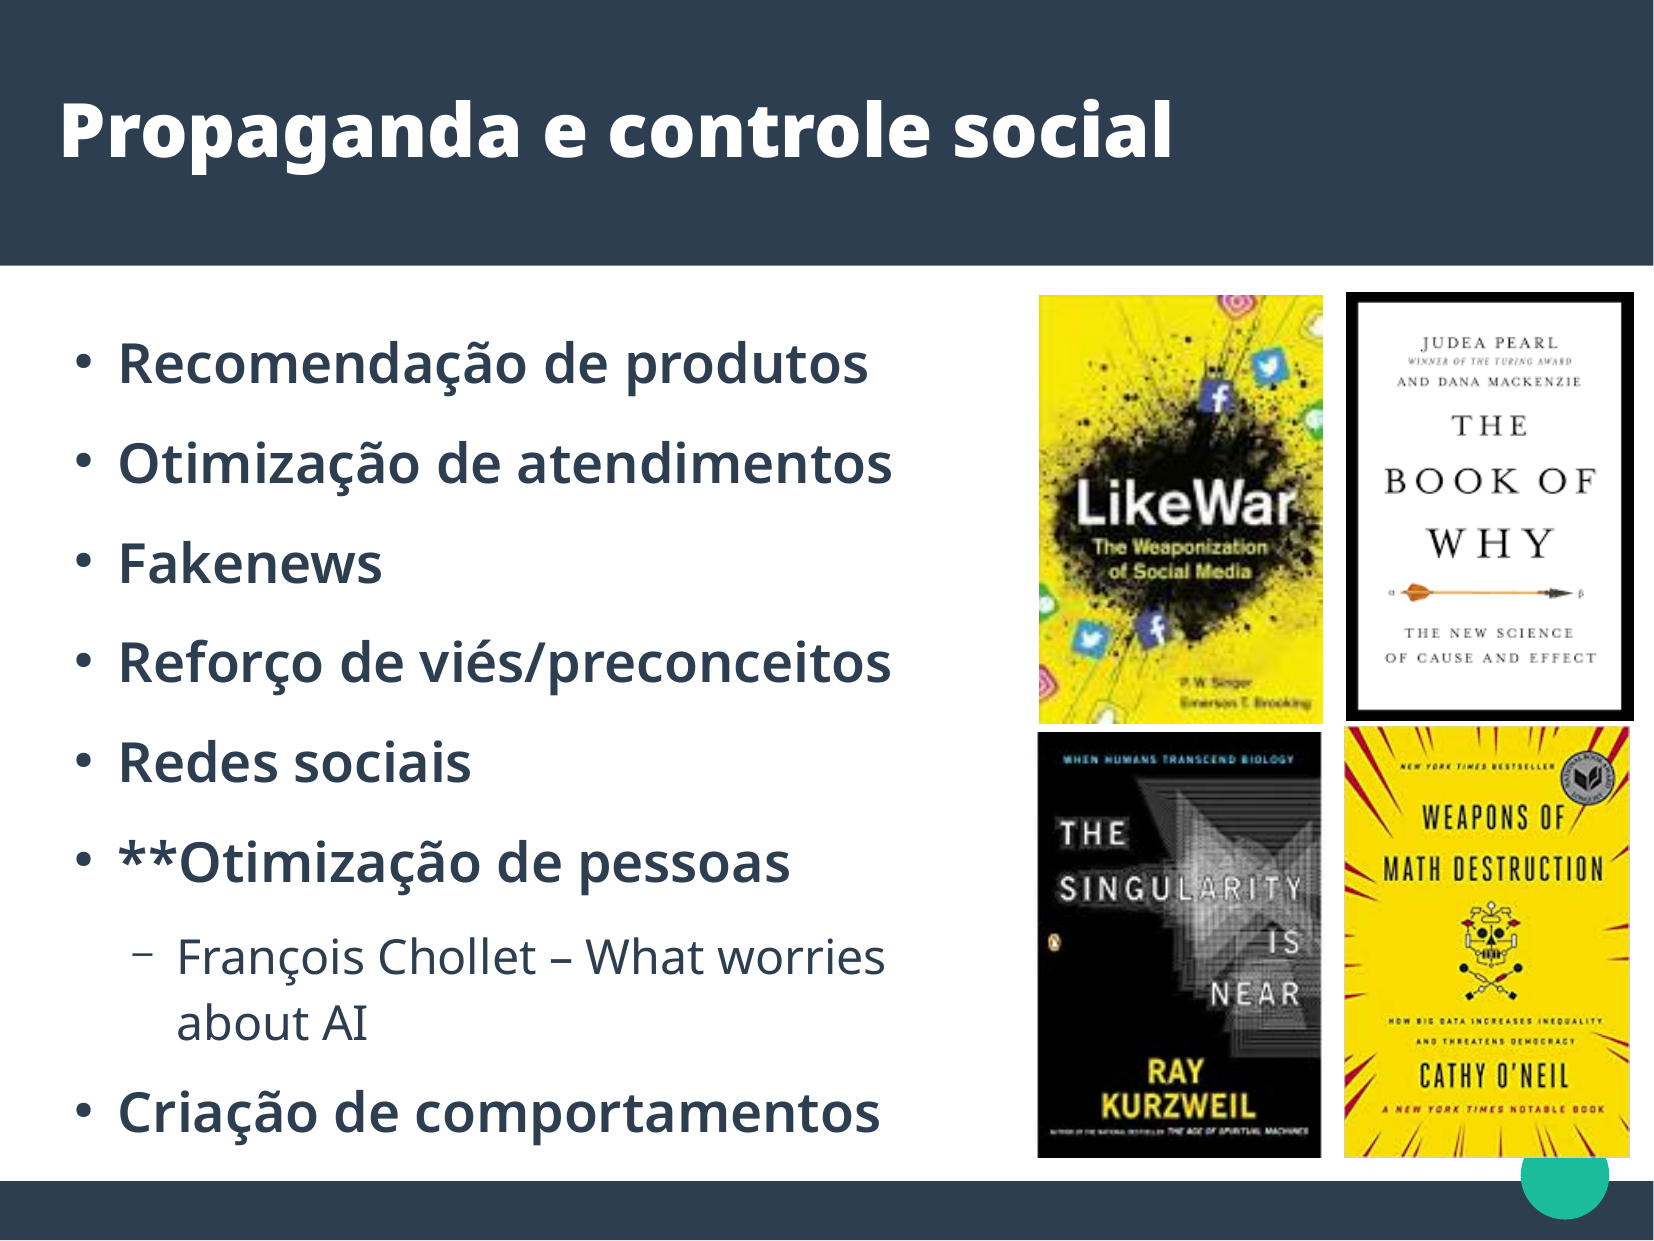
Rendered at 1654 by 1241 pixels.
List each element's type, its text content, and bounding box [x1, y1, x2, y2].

picture [1039, 295, 1323, 724]
picture [1346, 292, 1634, 721]
title Propaganda e controle social [59, 49, 1595, 207]
picture [968, 726, 1630, 1158]
list Recomendação de produtos Otimização de atendimentos Fakenews Reforço de viés/preconceitos Redes sociais **Otimização de pessoas François Chollet – What worries about AI Criação de comportamentos [59, 324, 1595, 1152]
